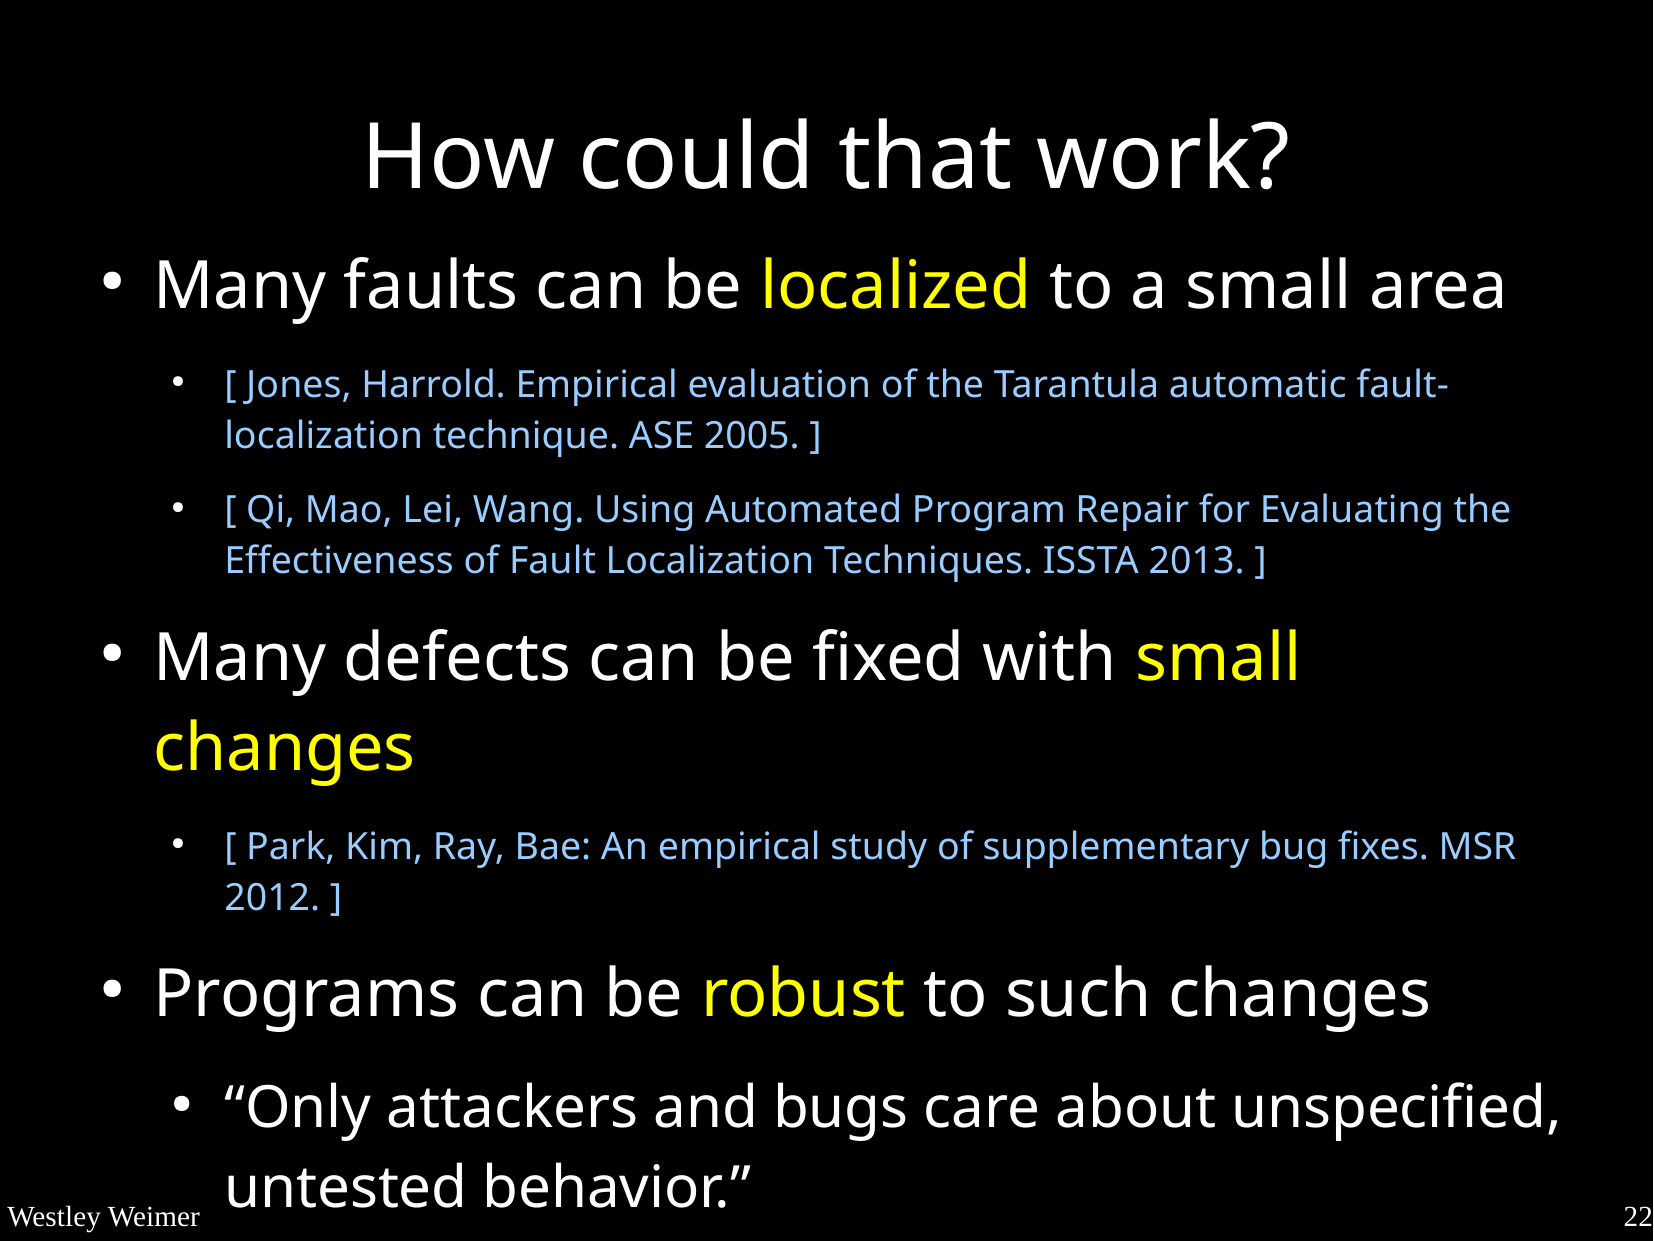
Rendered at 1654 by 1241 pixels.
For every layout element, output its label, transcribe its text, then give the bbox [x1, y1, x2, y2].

list Many faults can be localized to a small area [ Jones, Harrold. Empirical evaluation of the Tarantula automatic fault-localization technique. ASE 2005. ] [ Qi, Mao, Lei, Wang. Using Automated Program Repair for Evaluating the Effectiveness of Fault Localization Techniques. ISSTA 2013. ] Many defects can be fixed with small changes [ Park, Kim, Ray, Bae: An empirical study of supplementary bug fixes. MSR 2012. ] Programs can be robust to such changes “Only attackers and bugs care about unspecified, untested behavior.” [ Schulte, Fry, Fast, Weimer, Forrest: Software Mutational Robustness. J. GPEM 2013. ] [82, 237, 1571, 1173]
title How could that work? [82, 49, 1571, 237]
